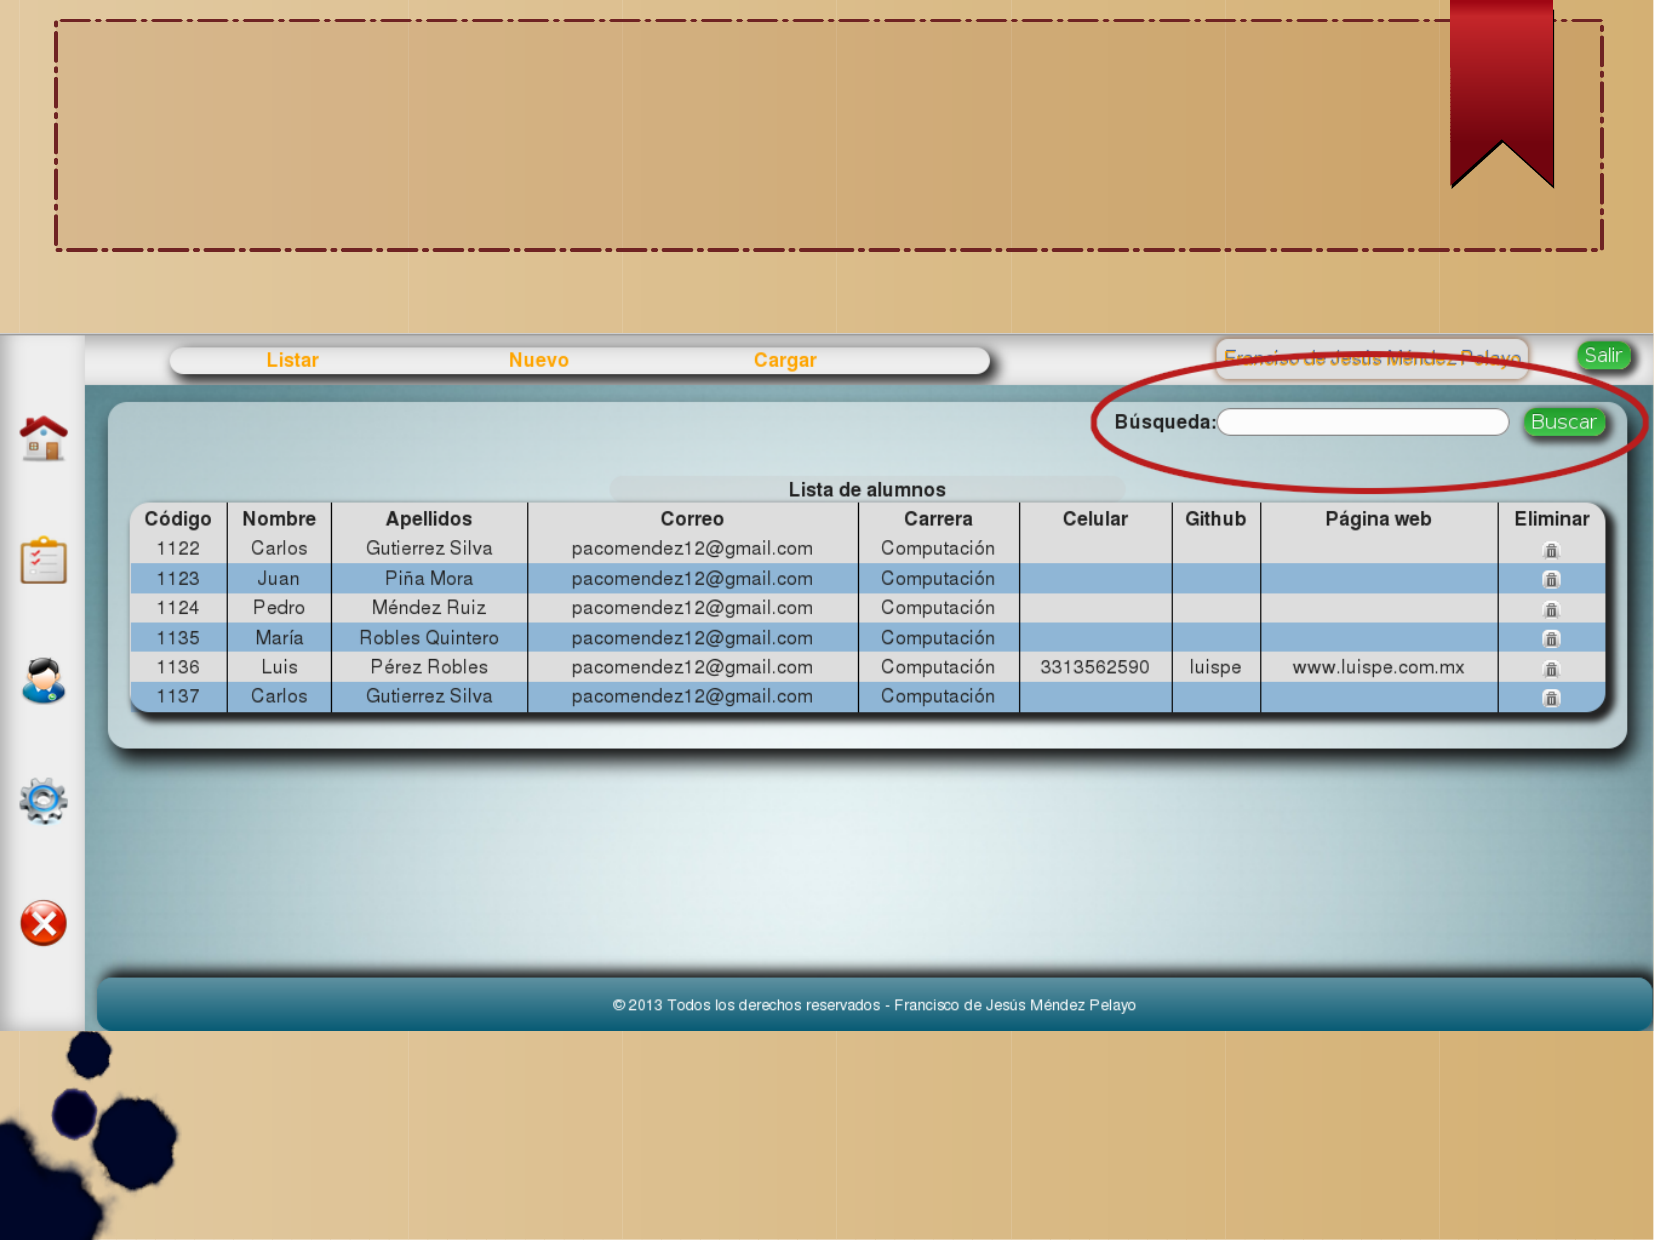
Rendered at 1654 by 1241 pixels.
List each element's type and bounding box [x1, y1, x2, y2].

picture [0, 333, 1654, 1031]
